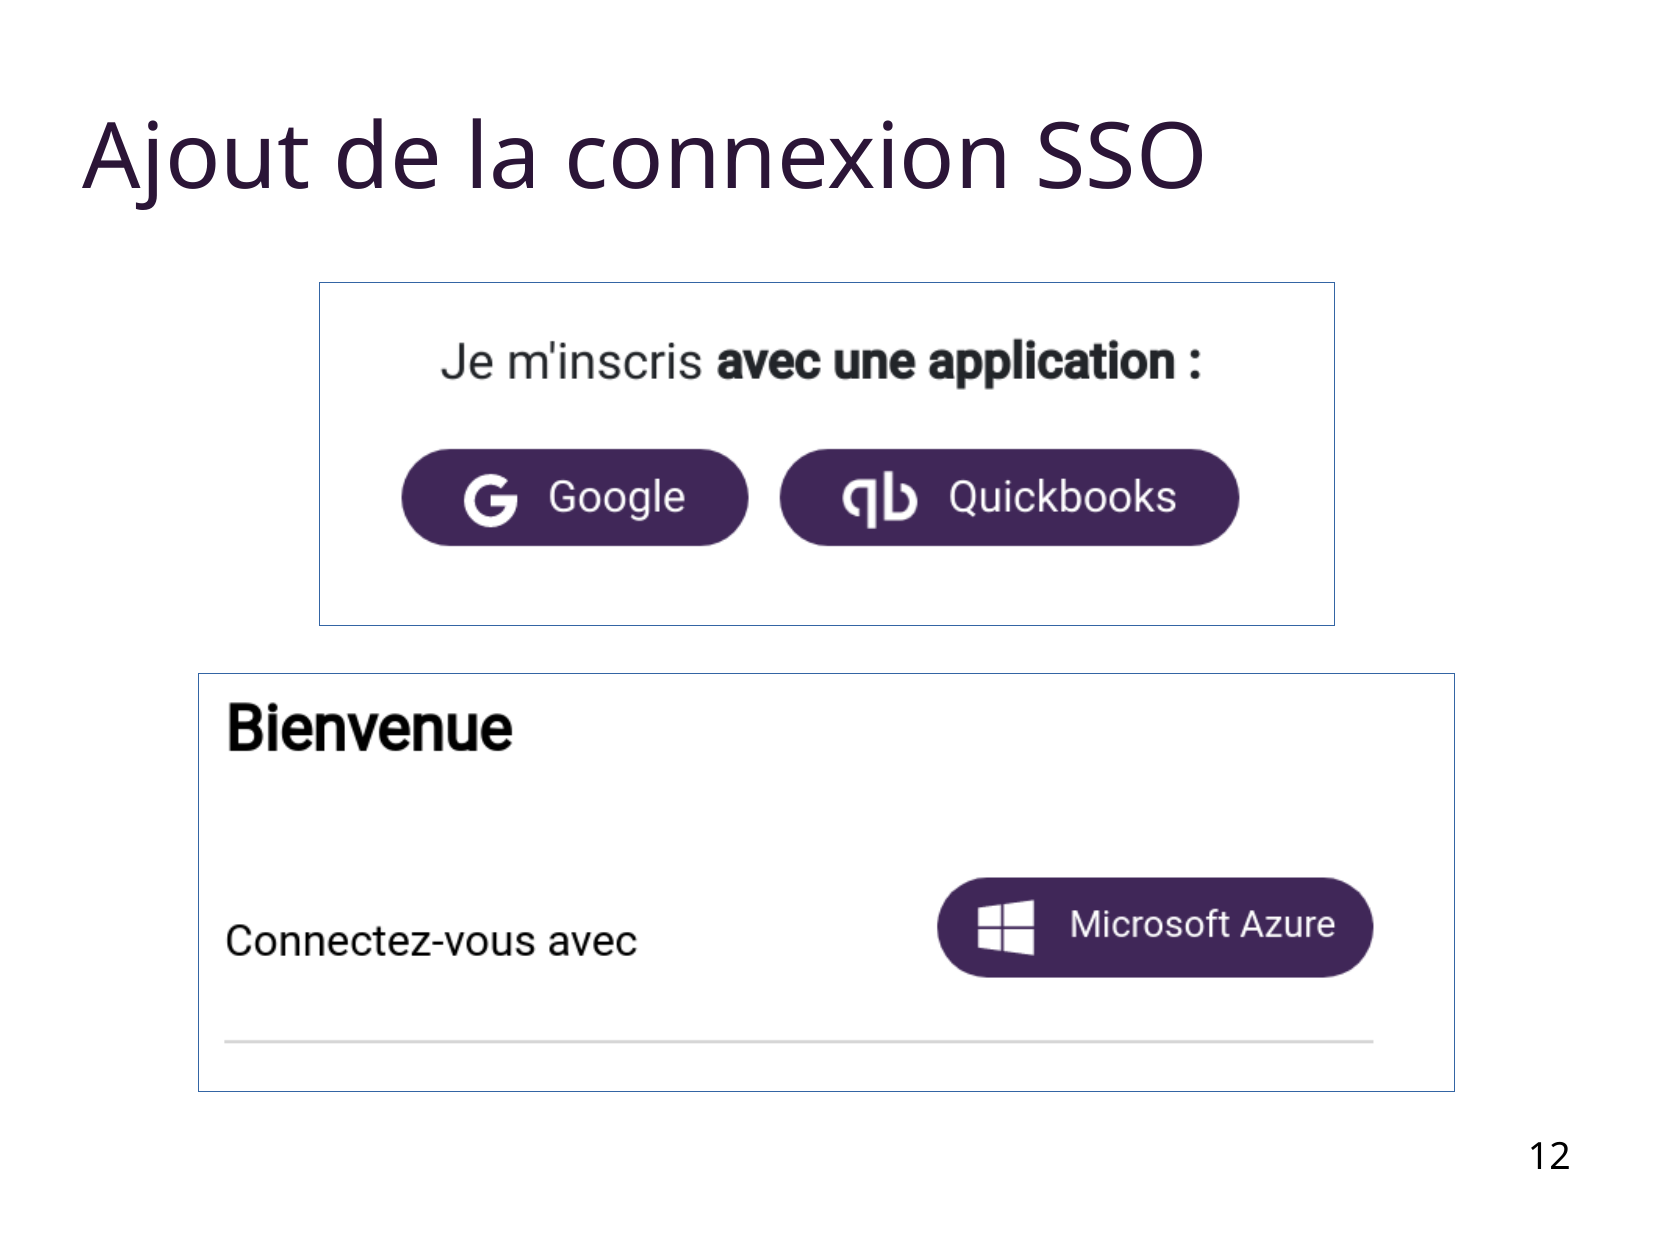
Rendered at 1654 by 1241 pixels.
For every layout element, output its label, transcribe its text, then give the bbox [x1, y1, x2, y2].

title Ajout de la connexion SSO [82, 49, 1571, 257]
picture [319, 282, 1335, 626]
picture [198, 673, 1455, 1092]
